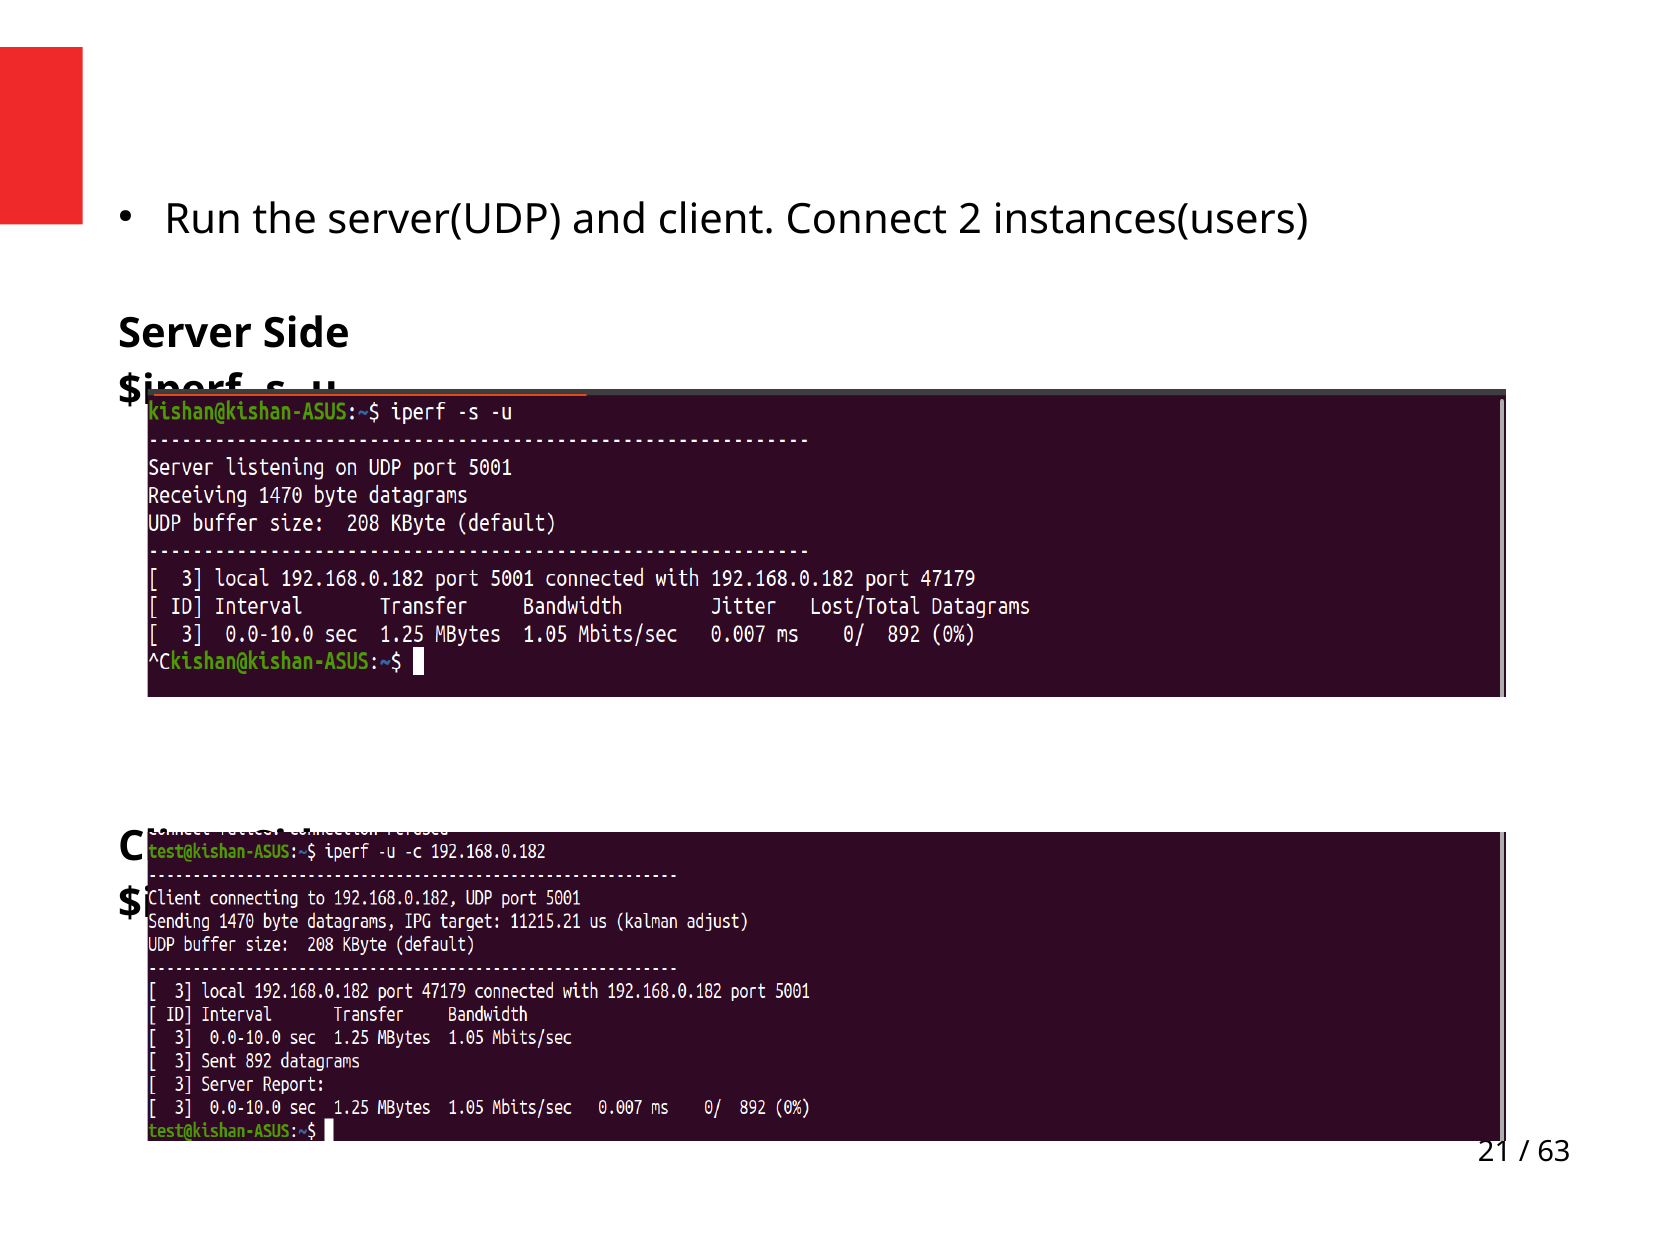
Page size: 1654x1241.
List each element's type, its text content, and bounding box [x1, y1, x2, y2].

picture [147, 832, 1506, 1141]
subtitle Run the server(UDP) and client. Connect 2 instances(users) Server Side $iperf -s -u Client Side $iperf -u -c [server_IP_Address] [118, 188, 1536, 1159]
picture [147, 389, 1506, 697]
